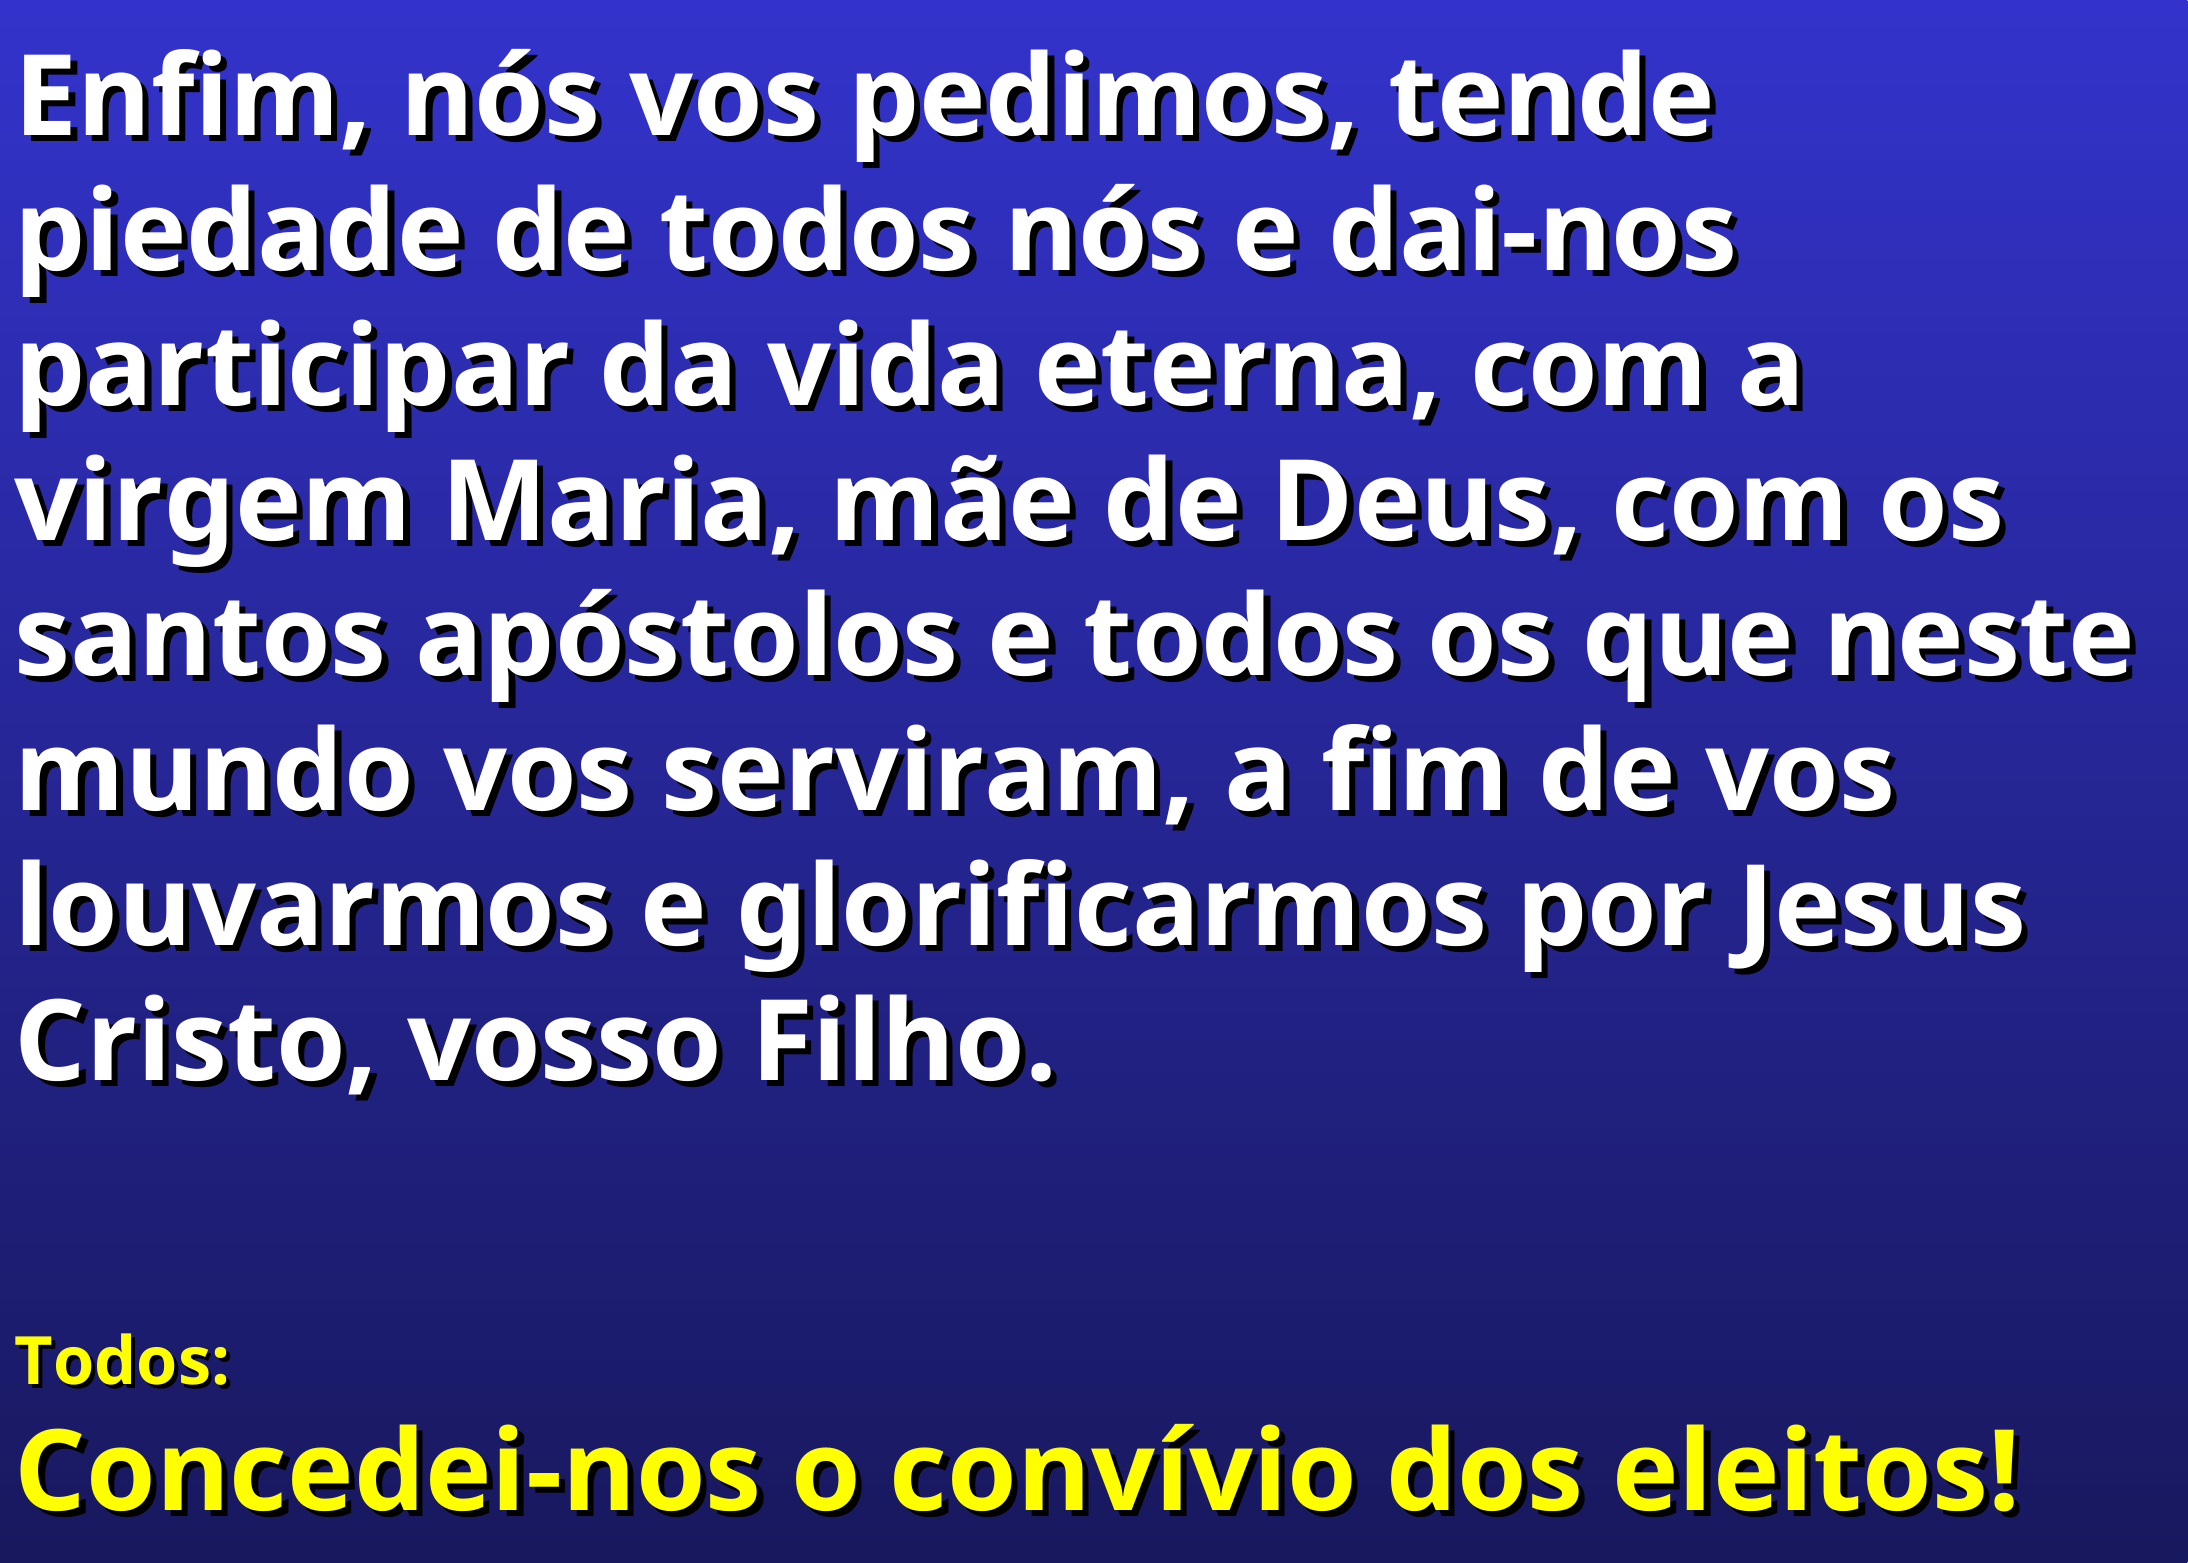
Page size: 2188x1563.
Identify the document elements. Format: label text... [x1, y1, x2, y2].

text_box Enfim, nós vos pedimos, tende piedade de todos nós e dai-nos participar da vida eterna, com a virgem Maria, mãe de Deus, com os santos apóstolos e todos os que neste mundo vos serviram, a fim de vos louvarmos e glorificarmos por Jesus Cristo, vosso Filho. Todos: Concedei-nos o convívio dos eleitos! [0, 15, 2188, 1563]
